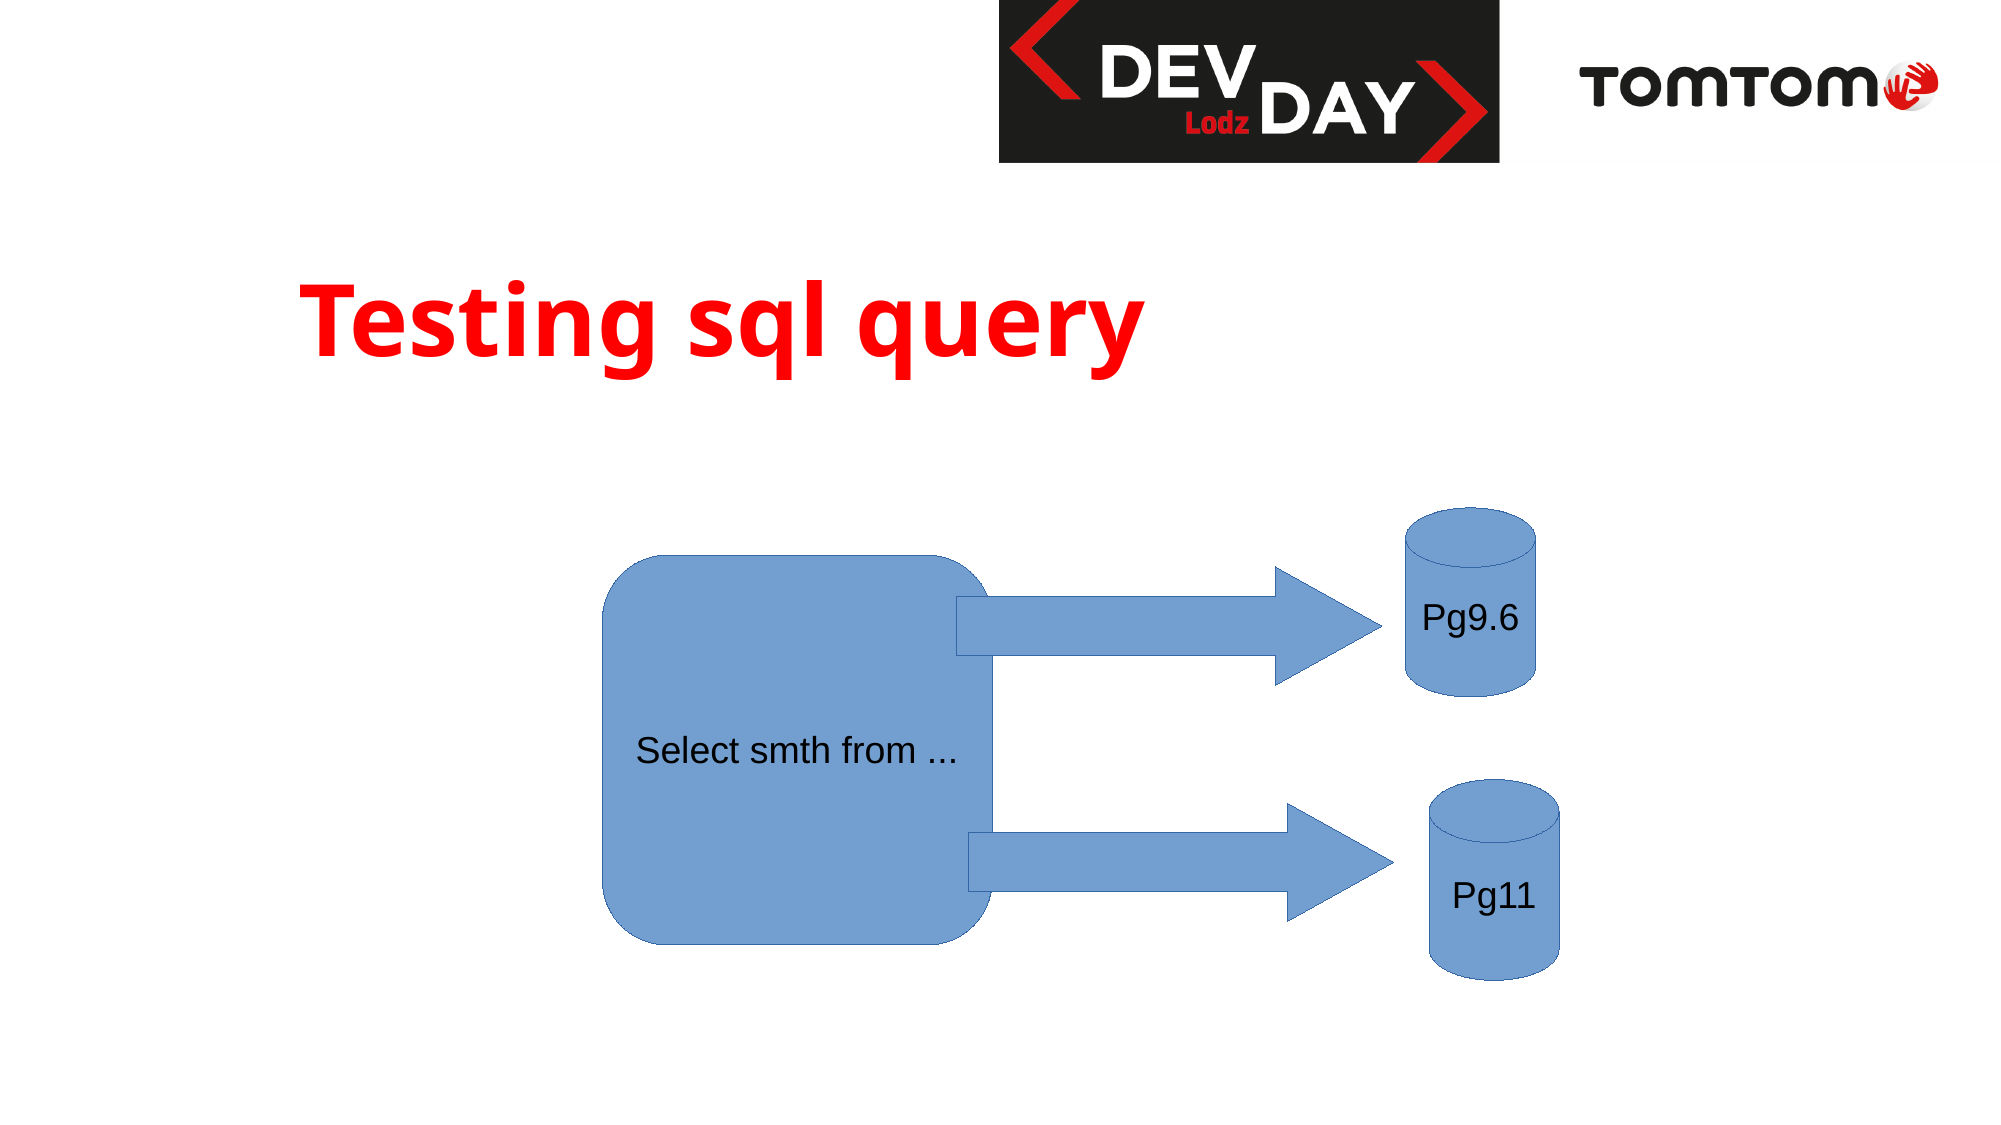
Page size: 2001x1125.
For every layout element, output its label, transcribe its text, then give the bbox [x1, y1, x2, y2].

text_box Pg11 [1429, 779, 1560, 981]
text_box [968, 803, 1394, 922]
text_box Select smth from ... [602, 555, 993, 945]
picture [999, 0, 2000, 164]
text_box Testing sql query [283, 249, 1717, 385]
text_box Pg9.6 [1405, 507, 1536, 697]
text_box [956, 566, 1382, 686]
